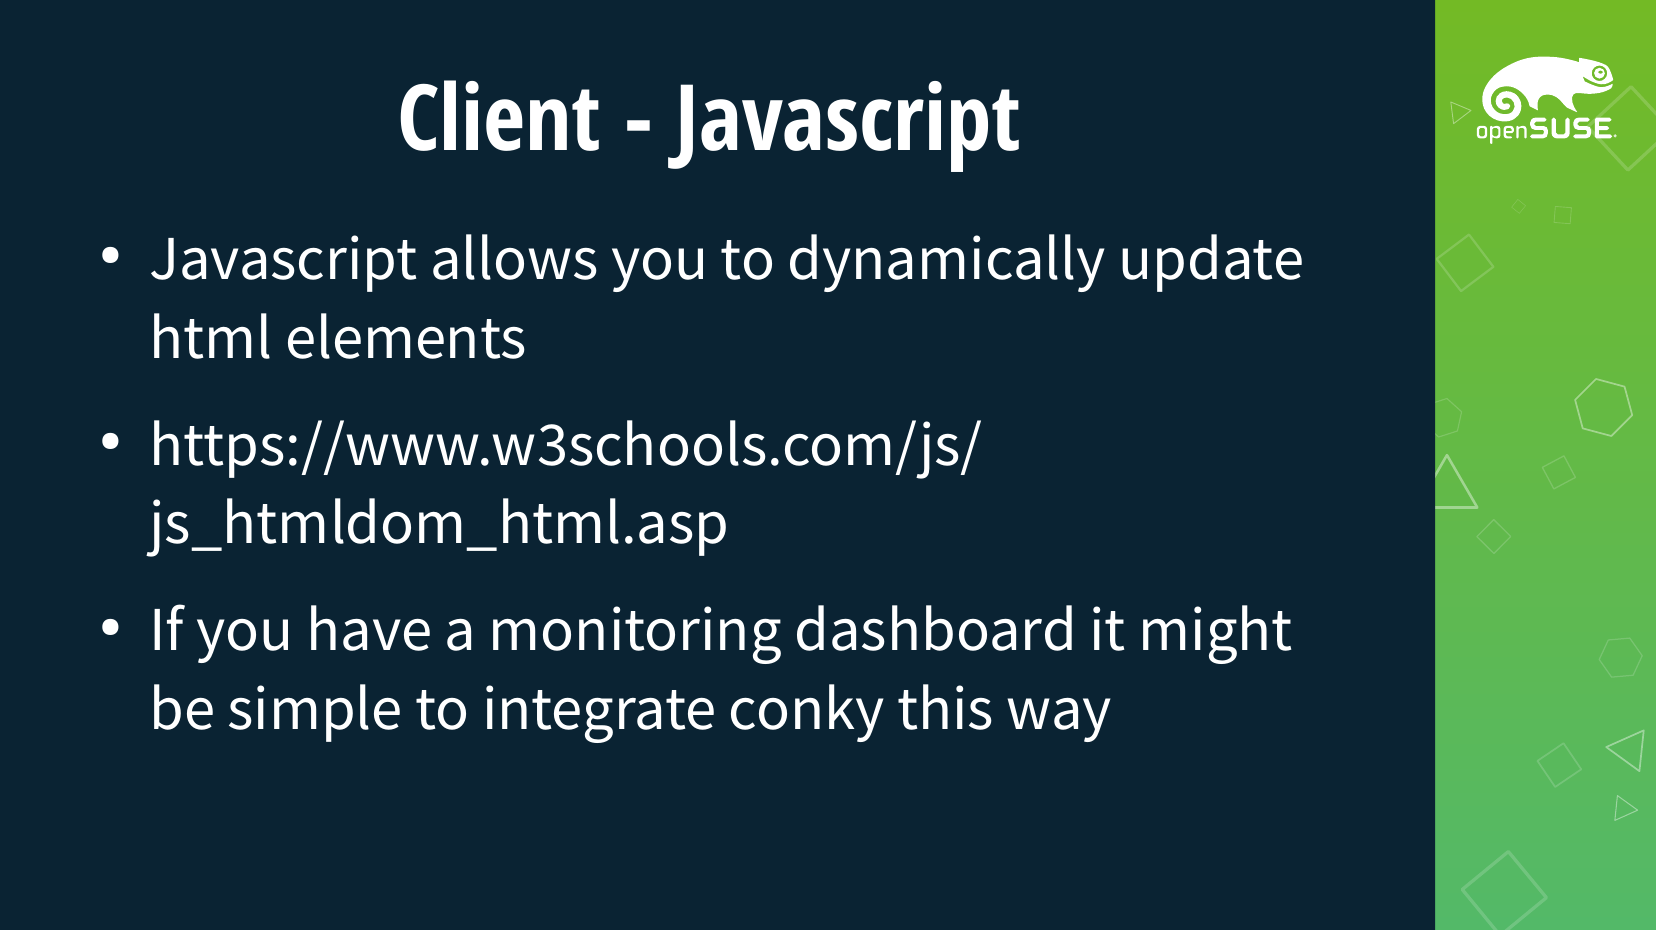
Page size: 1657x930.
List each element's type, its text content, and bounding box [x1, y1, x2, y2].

list Javascript allows you to dynamically update html elements https://www.w3schools.com/js/js_htmldom_html.asp If you have a monitoring dashboard it might be simple to integrate conky this way [82, 217, 1338, 757]
title Client - Javascript [82, 37, 1338, 193]
